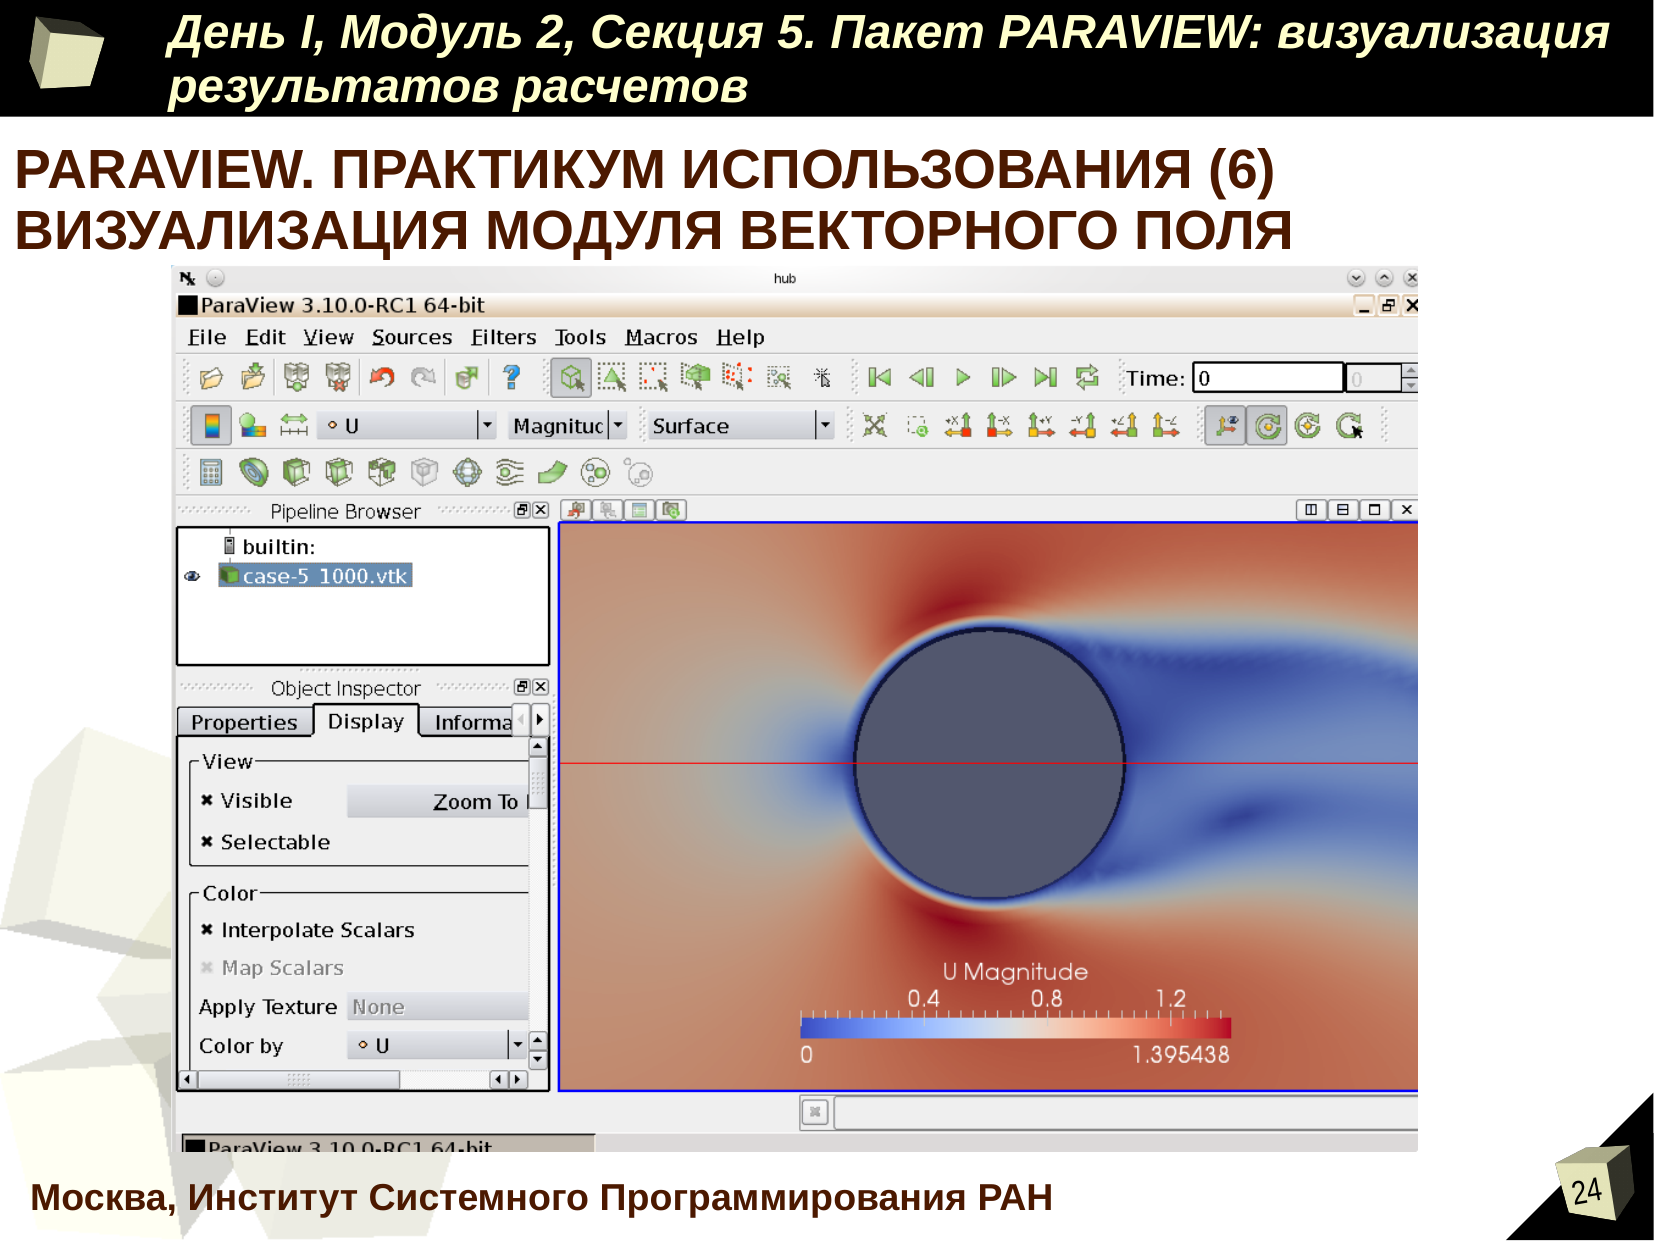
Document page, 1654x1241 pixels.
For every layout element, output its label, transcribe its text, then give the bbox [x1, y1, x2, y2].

picture [0, 270, 1418, 1241]
text_box PARAVIEW. ПРАКТИКУМ ИСПОЛЬЗОВАНИЯ (6) ВИЗУАЛИЗАЦИЯ МОДУЛЯ ВЕКТОРНОГО ПОЛЯ [0, 130, 1654, 270]
picture [464, 1193, 472, 1198]
